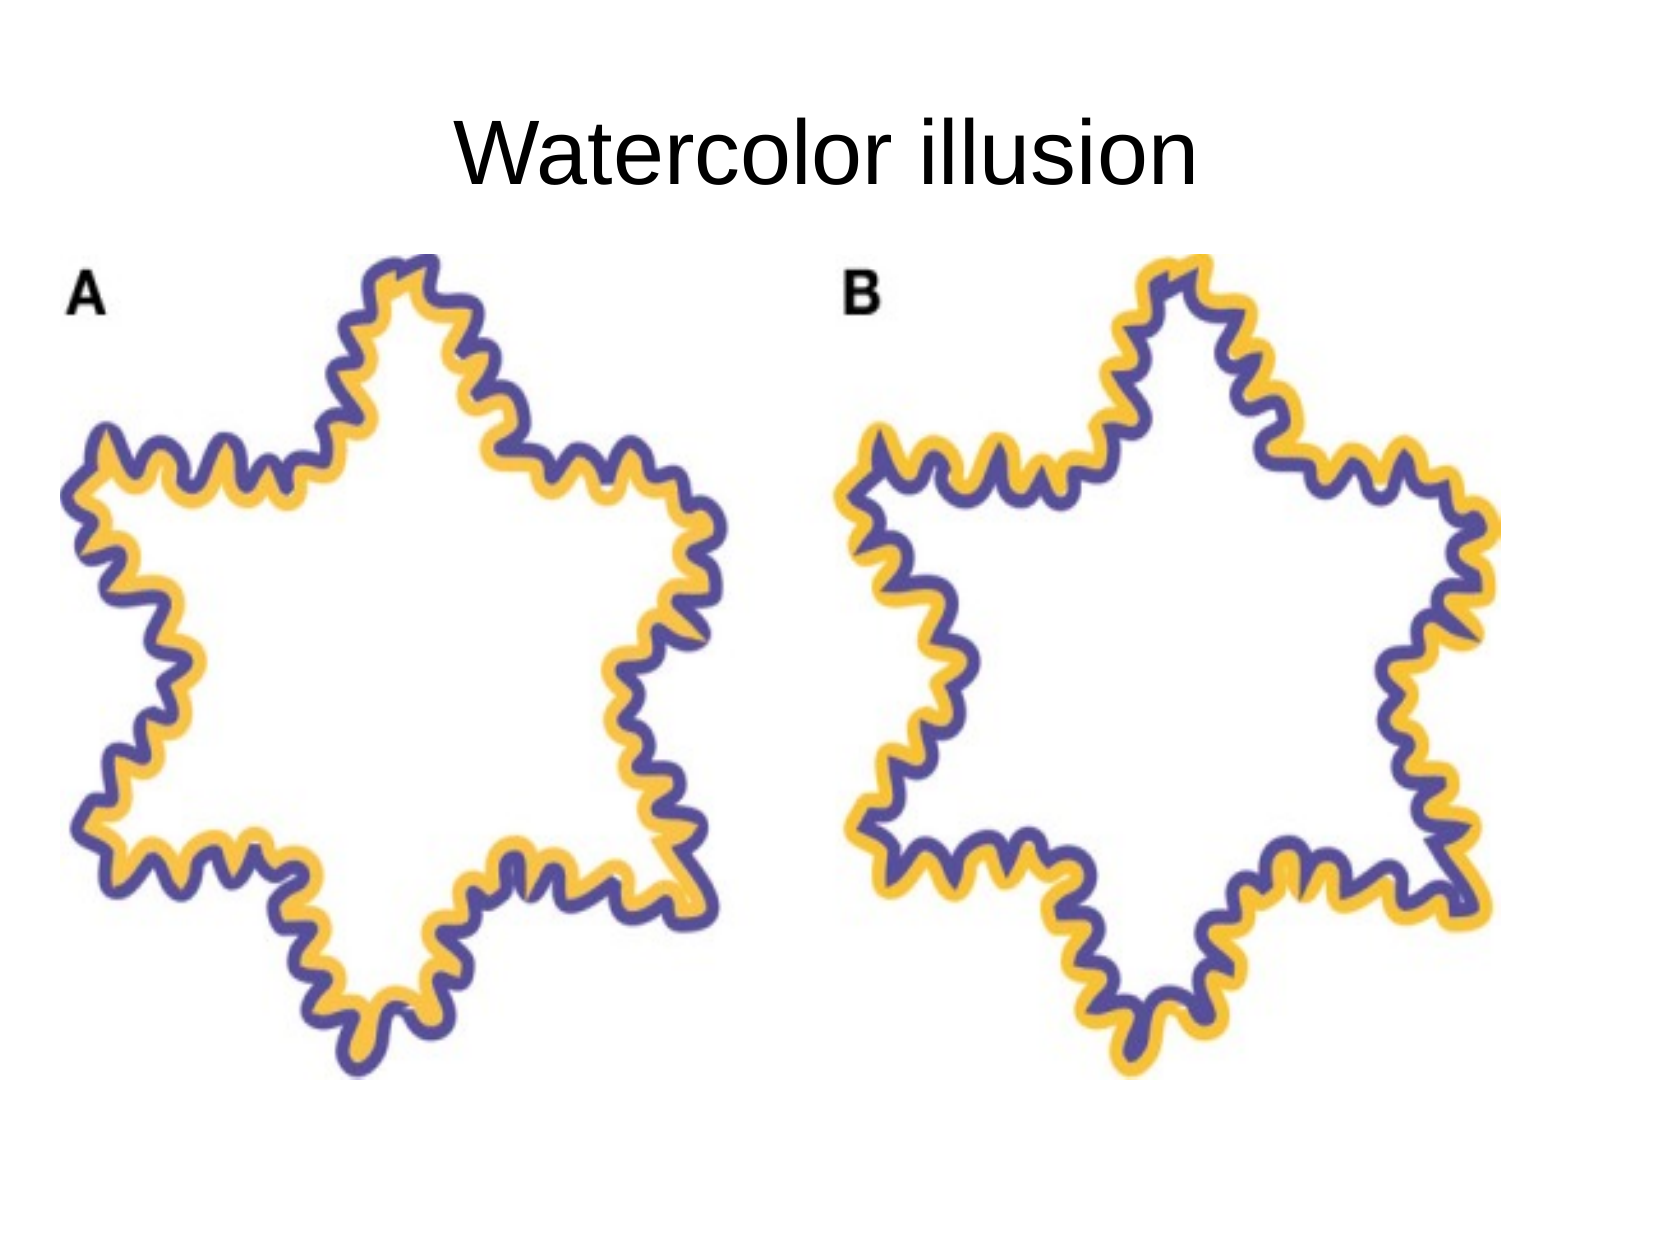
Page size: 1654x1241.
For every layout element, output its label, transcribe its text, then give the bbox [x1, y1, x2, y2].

title Watercolor illusion [82, 49, 1571, 257]
picture [60, 254, 1501, 1081]
